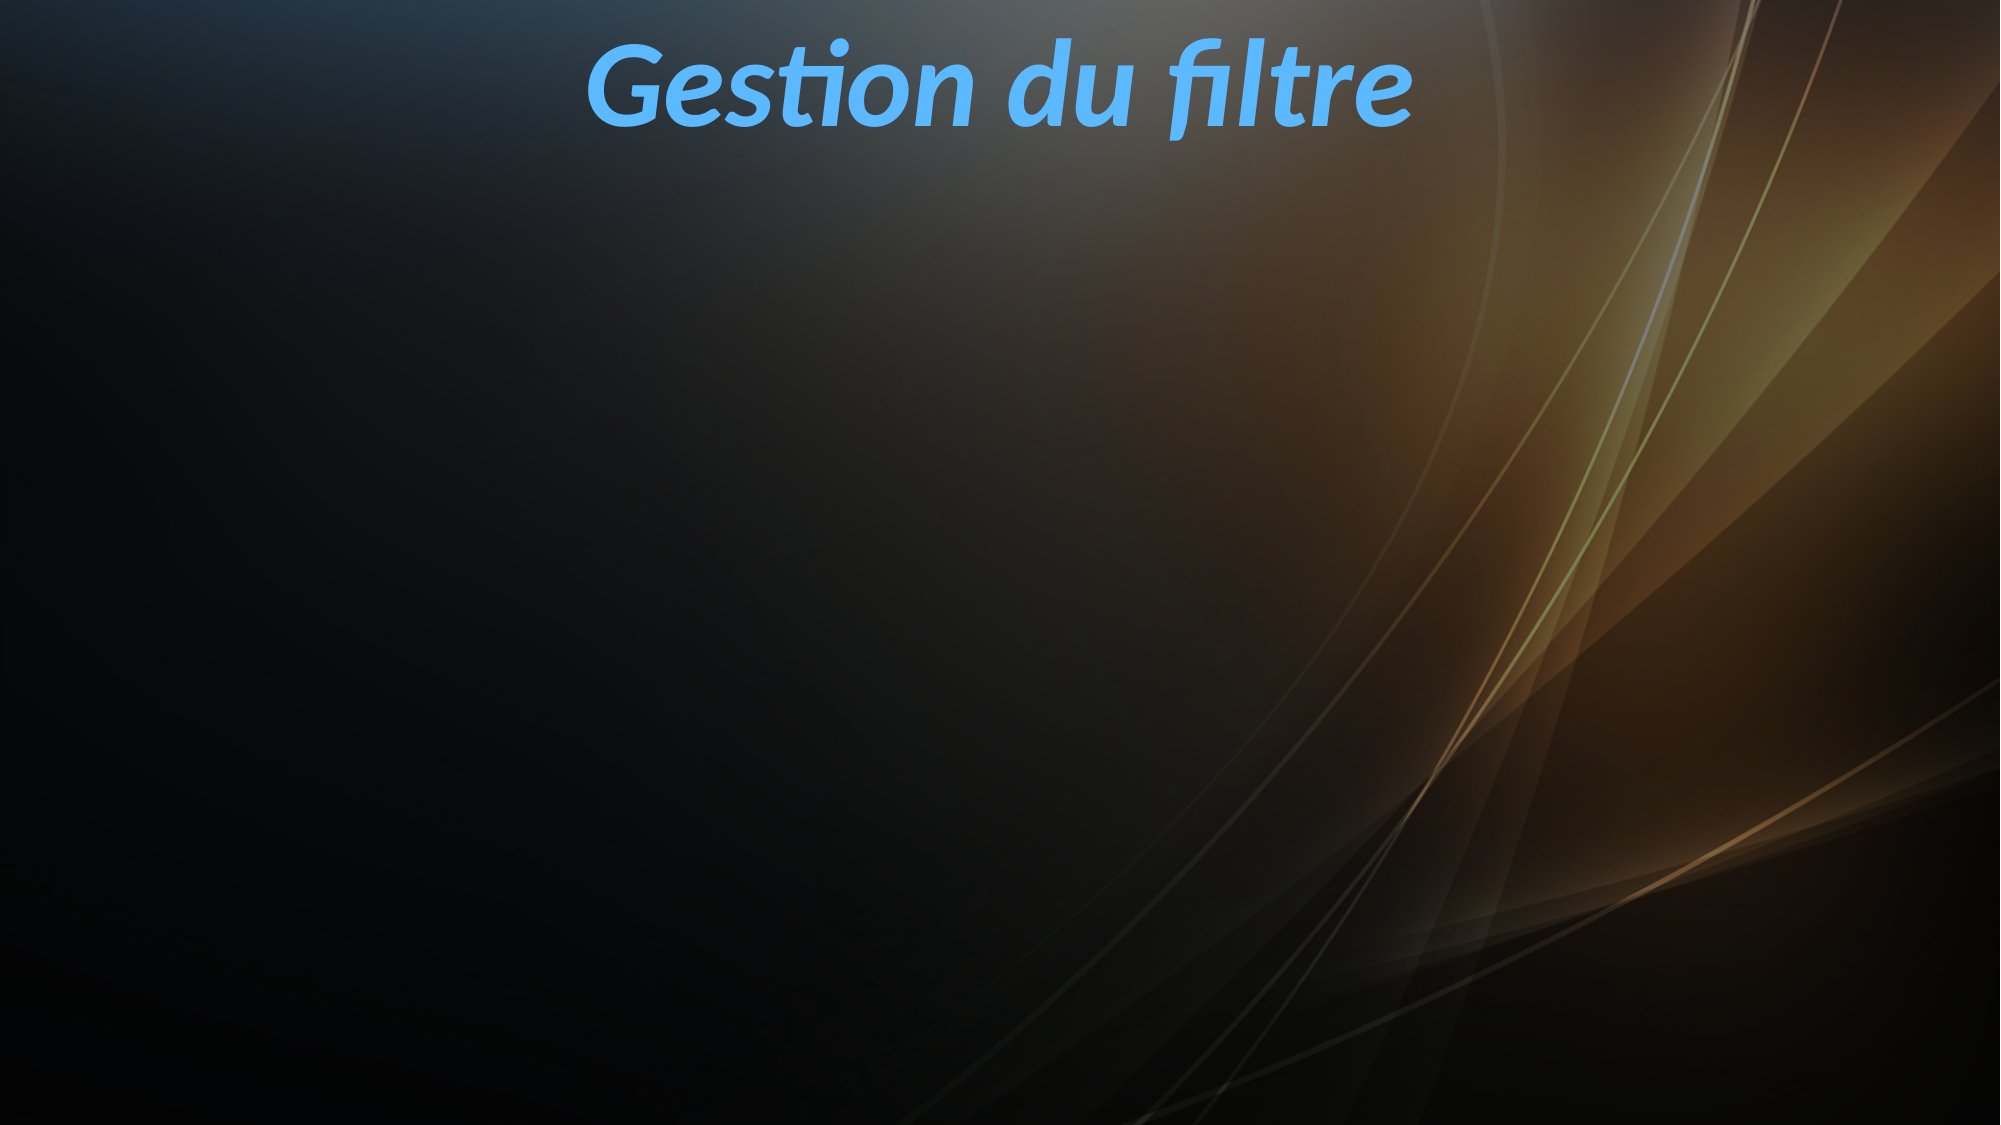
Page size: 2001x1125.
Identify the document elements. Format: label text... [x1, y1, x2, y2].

picture [0, 0, 2000, 1125]
text_box Gestion du filtre [249, 10, 1750, 165]
